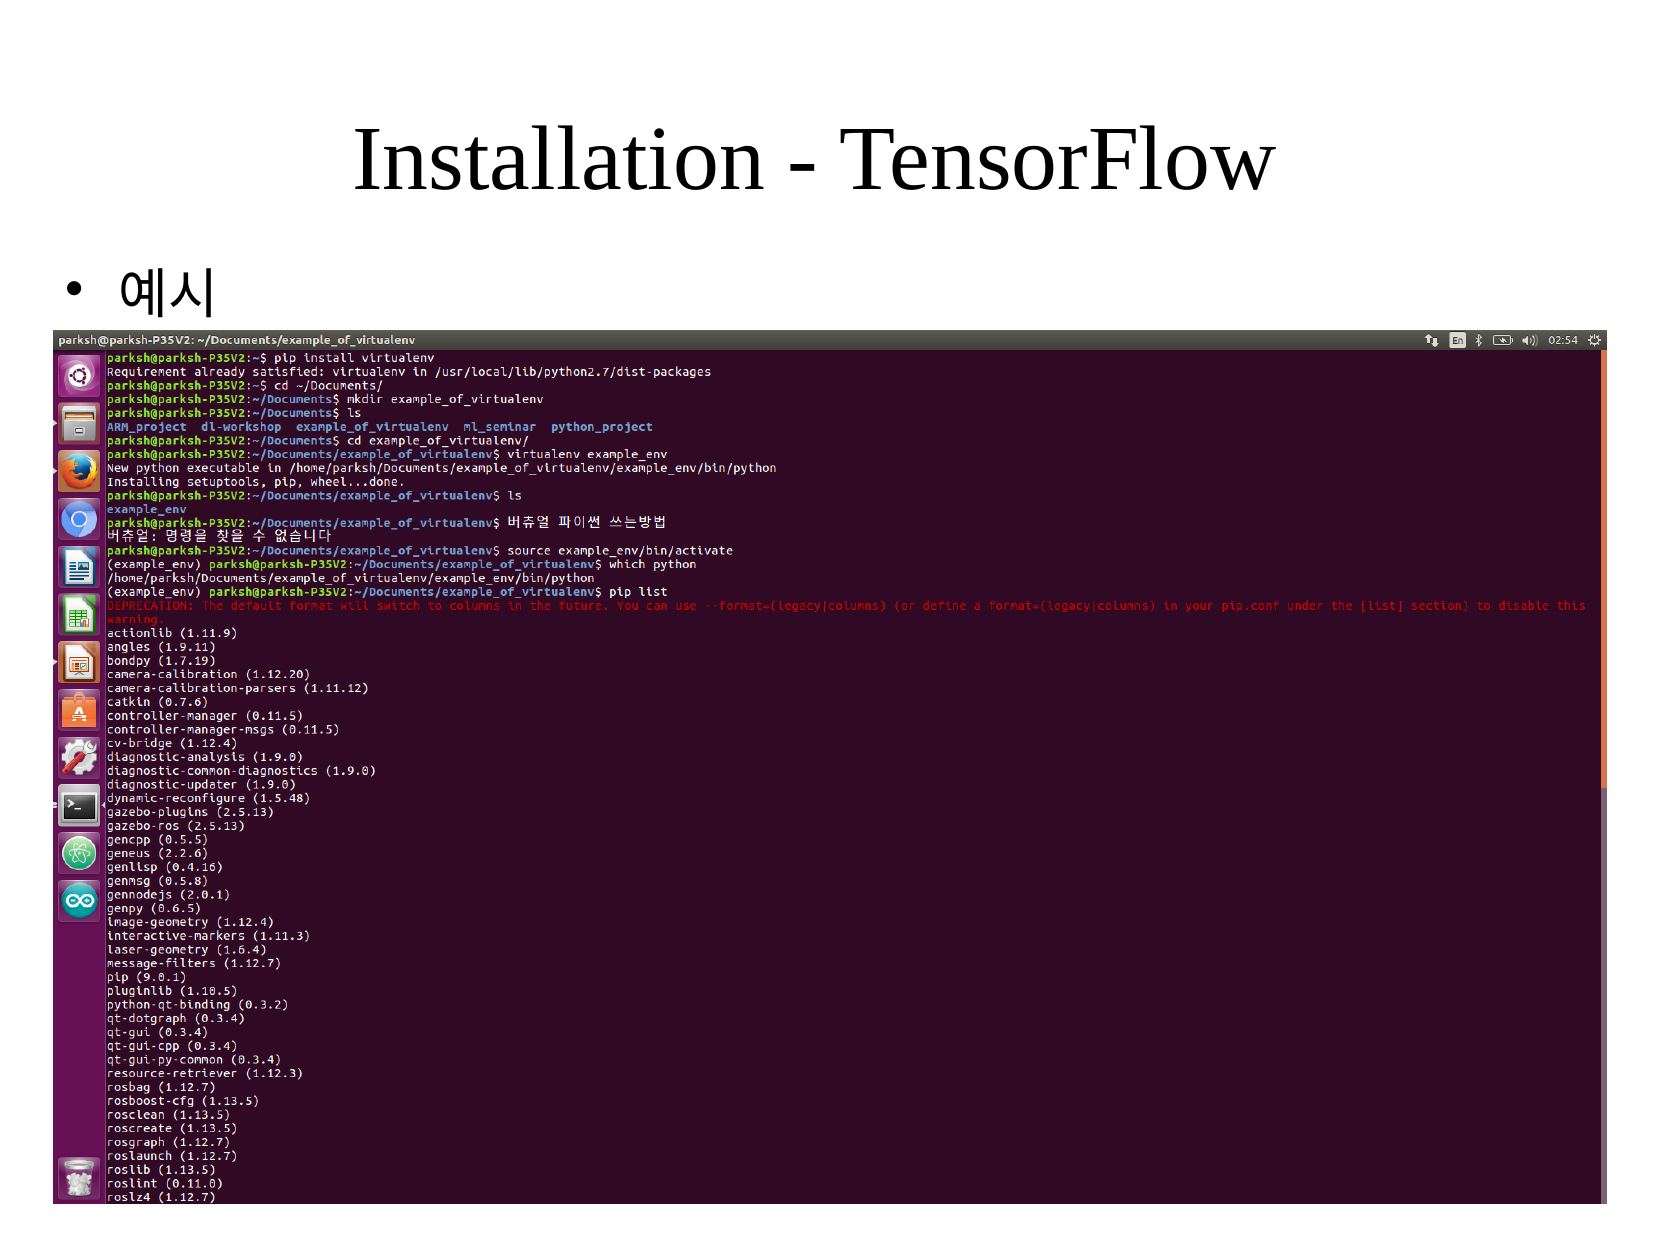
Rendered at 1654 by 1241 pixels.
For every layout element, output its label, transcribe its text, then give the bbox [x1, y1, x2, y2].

text_box Installation - TensorFlow [82, 49, 1571, 257]
picture [53, 330, 1607, 1204]
text_box 예시 [47, 259, 1536, 979]
